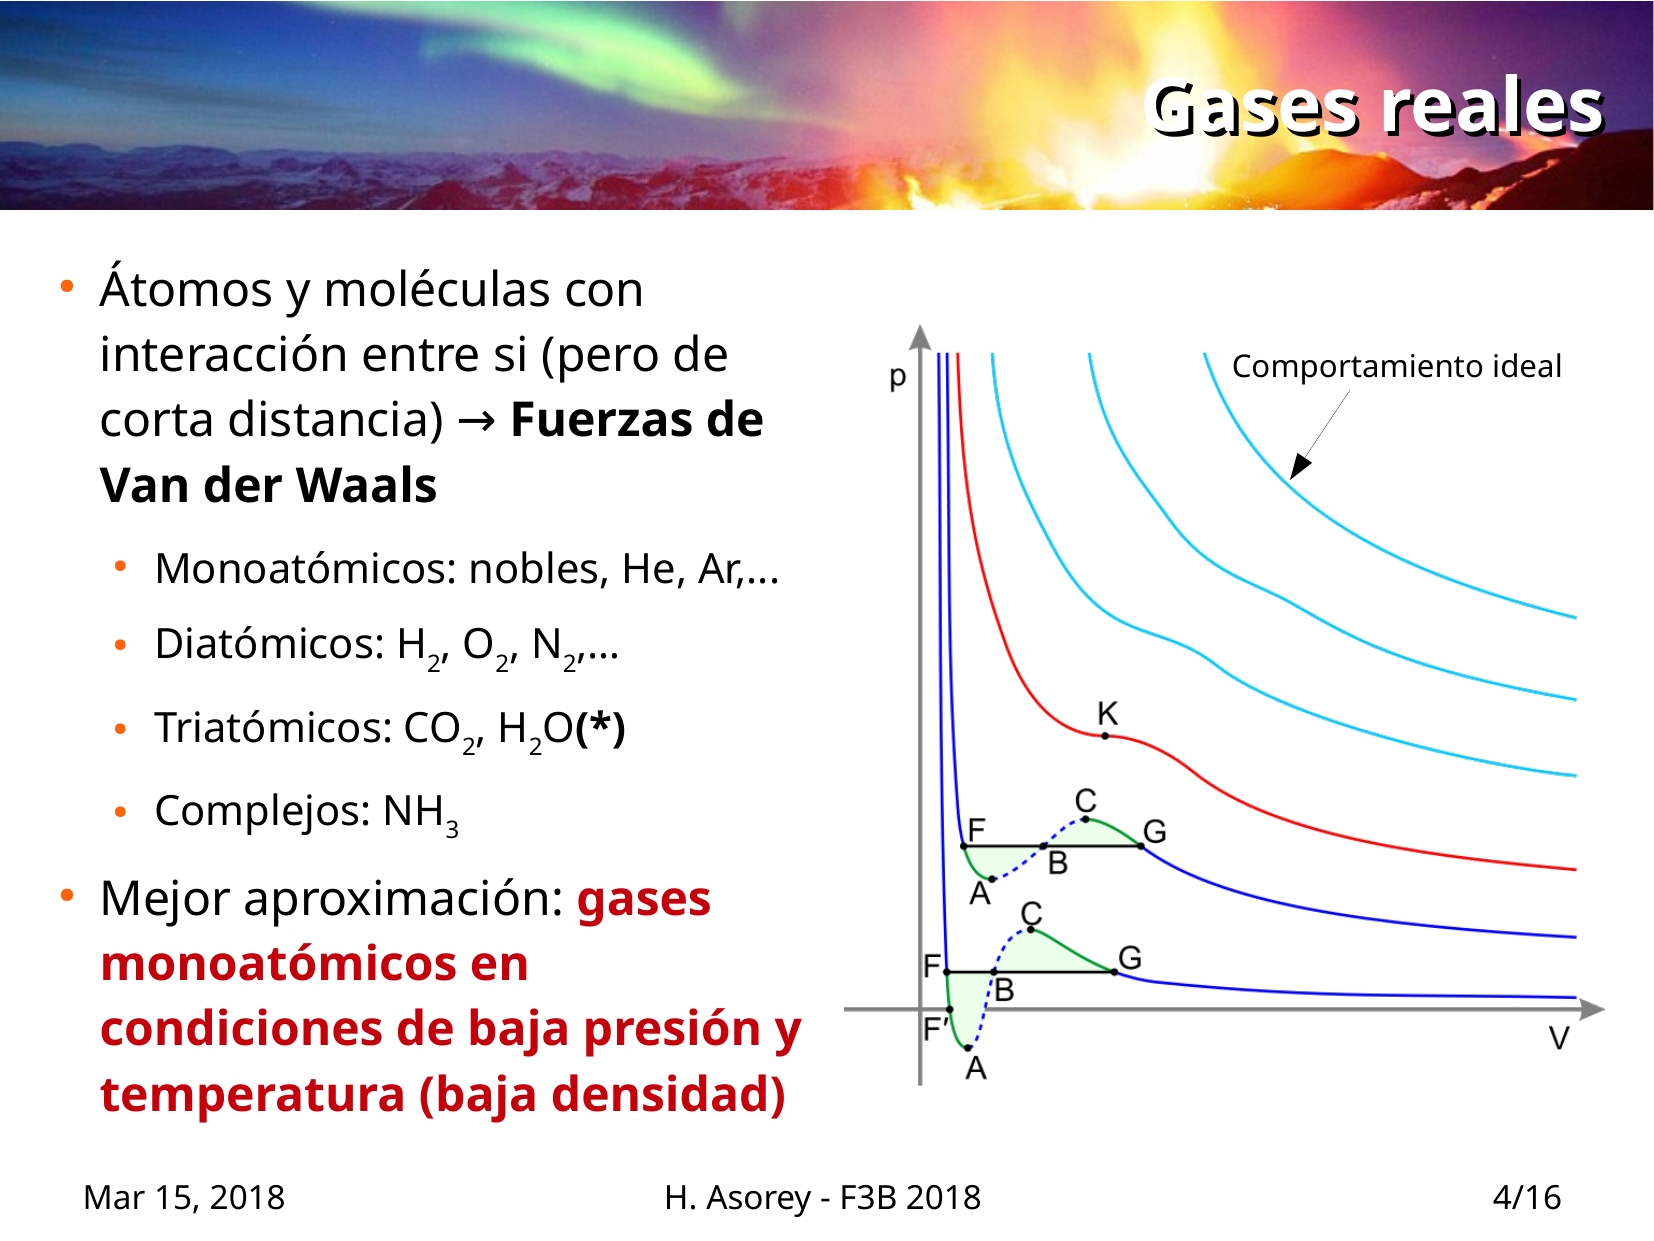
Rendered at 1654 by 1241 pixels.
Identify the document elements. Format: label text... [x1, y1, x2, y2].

list Átomos y moléculas con interacción entre si (pero de corta distancia) → Fuerzas de Van der Waals Monoatómicos: nobles, He, Ar,... Diatómicos: H2, O2, N2,… Triatómicos: CO2, H2O(*) Complejos: NH3 Mejor aproximación: gases monoatómicos en condiciones de baja presión y temperatura (baja densidad) [45, 255, 807, 1156]
text_box Comportamiento ideal [1217, 336, 1546, 391]
picture [0, 1, 1654, 210]
picture [844, 324, 1606, 1086]
title Gases reales [45, 15, 1606, 191]
